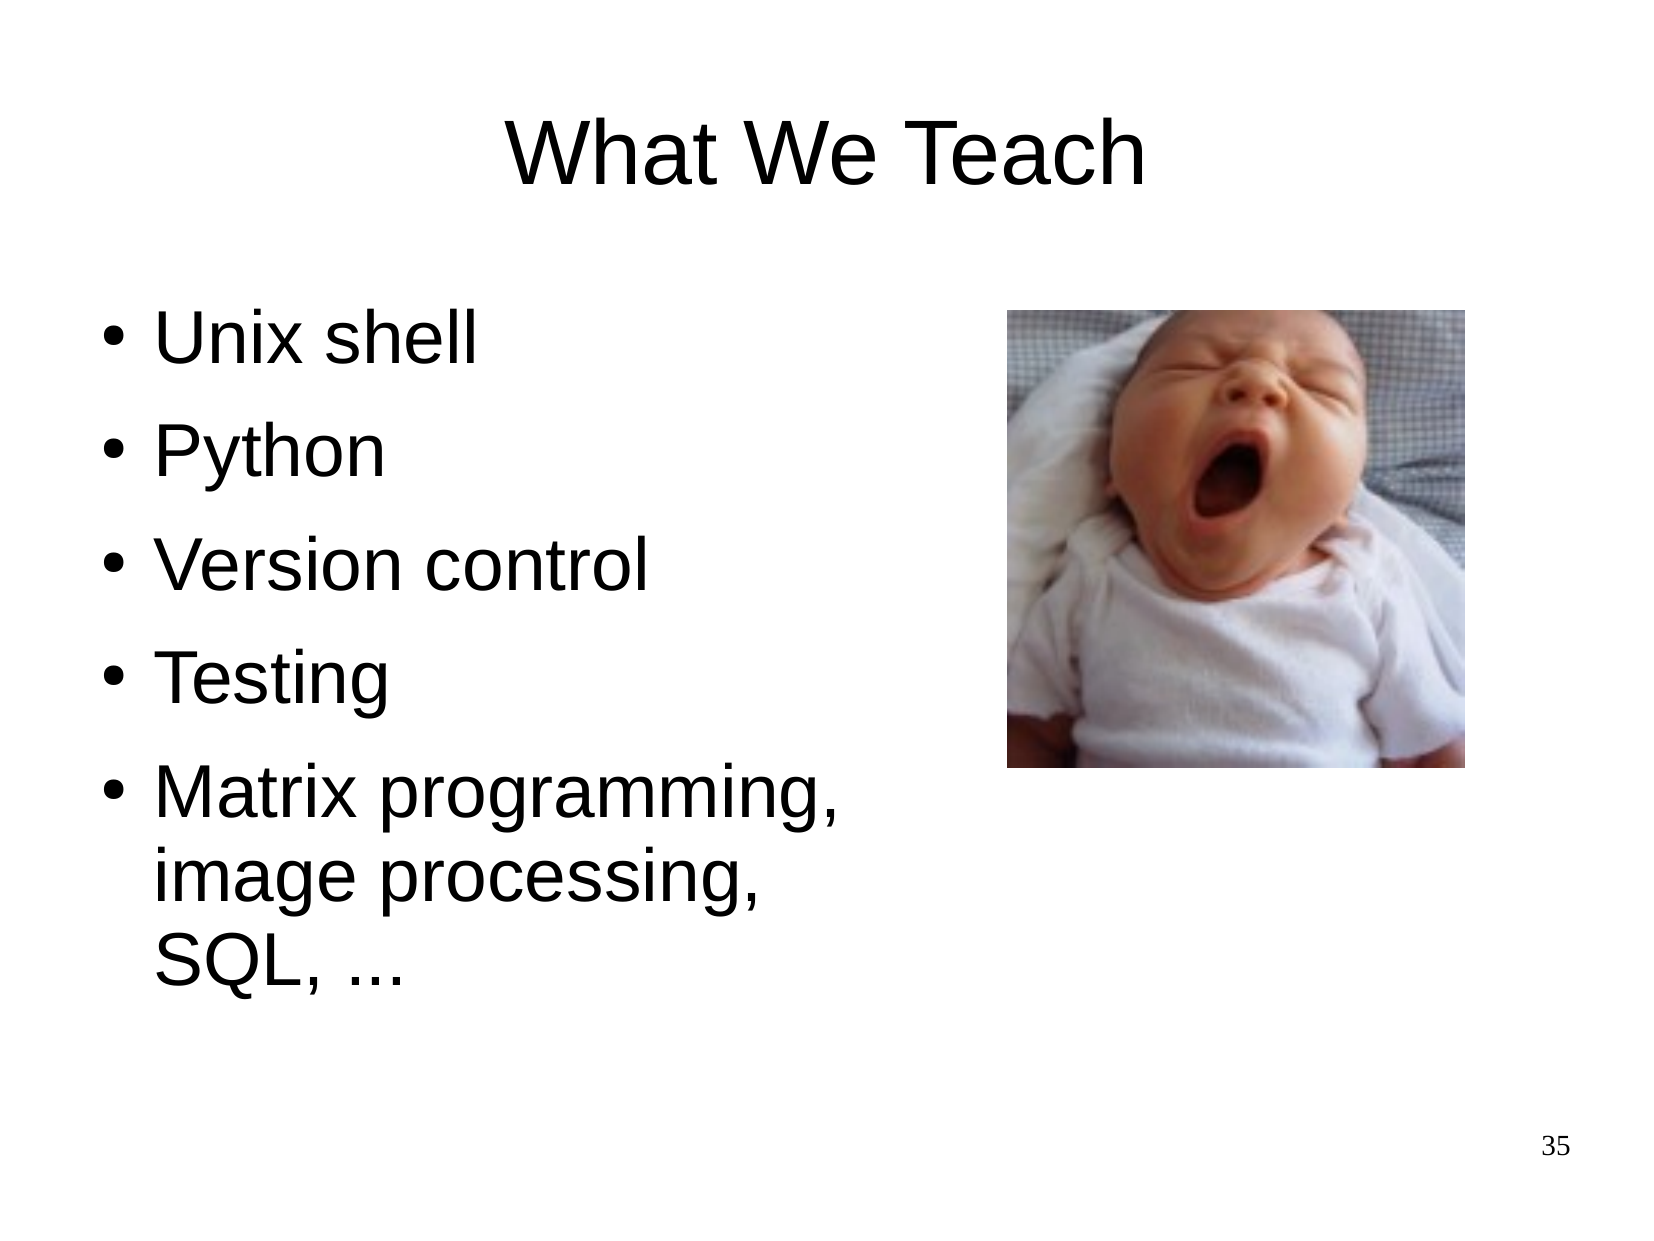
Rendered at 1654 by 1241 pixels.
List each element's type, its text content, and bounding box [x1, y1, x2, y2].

title What We Teach [82, 49, 1571, 257]
picture [1007, 310, 1465, 768]
list Unix shell Python Version control Testing Matrix programming, image processing, SQL, ... [82, 295, 886, 1111]
